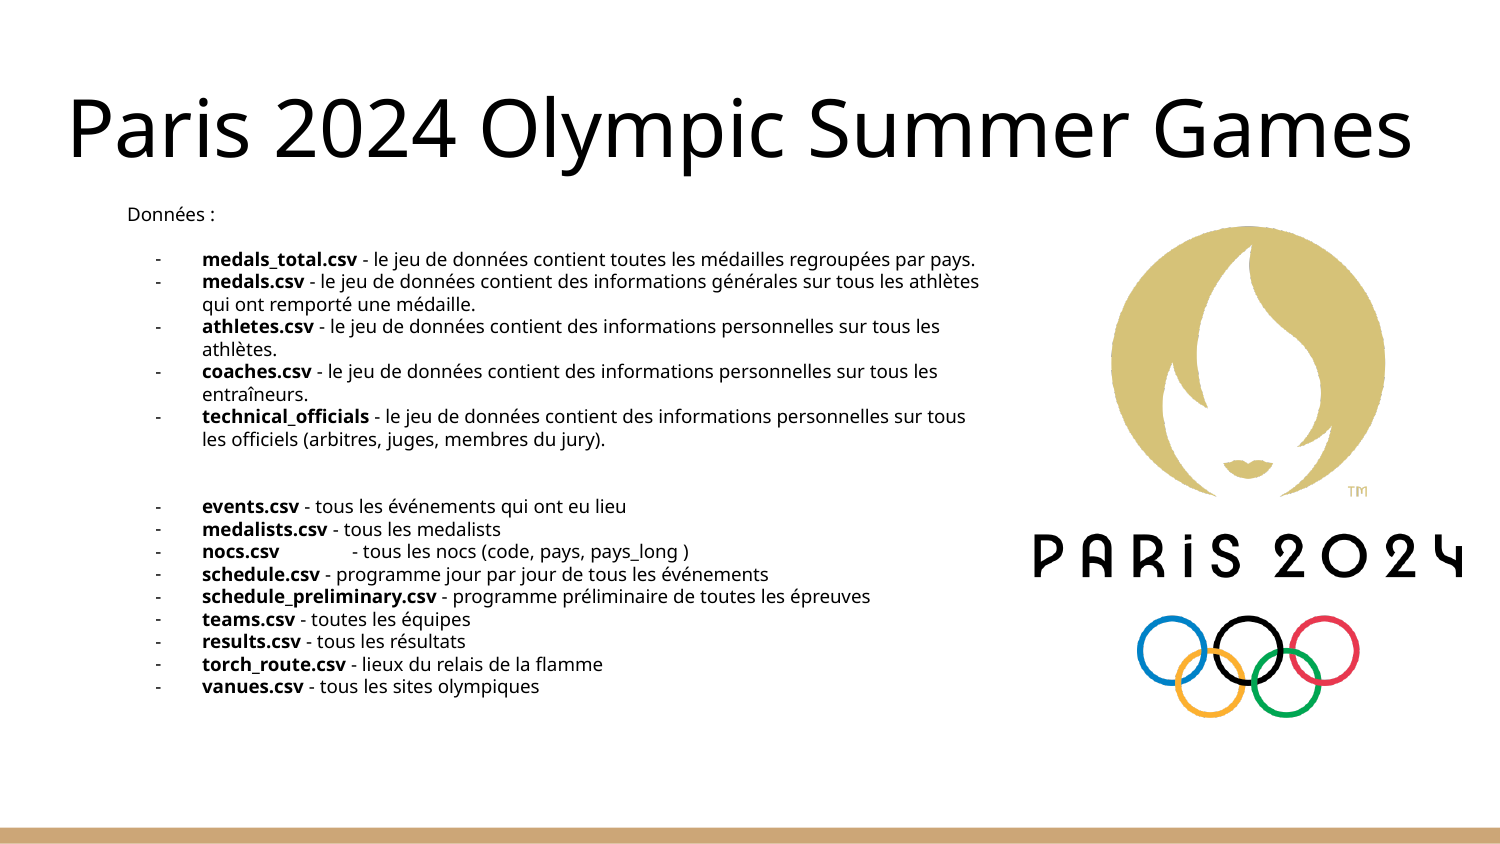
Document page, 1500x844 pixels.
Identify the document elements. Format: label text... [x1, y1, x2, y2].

title Paris 2024 Olympic Summer Games [51, 51, 1449, 189]
text_box Données : medals_total.csv - le jeu de données contient toutes les médailles regroupées par pays. medals.csv - le jeu de données contient des informations générales sur tous les athlètes qui ont remporté une médaille. athletes.csv - le jeu de données contient des informations personnelles sur tous les athlètes. coaches.csv - le jeu de données contient des informations personnelles sur tous les entraîneurs. technical_officials - le jeu de données contient des informations personnelles sur tous les officiels (arbitres, juges, membres du jury). events.csv - tous les événements qui ont eu lieu medalists.csv - tous les medalists nocs.csv - tous les nocs (code, pays, pays_long ) schedule.csv - programme jour par jour de tous les événements schedule_preliminary.csv - programme préliminaire de toutes les épreuves teams.csv - toutes les équipes results.csv - tous les résultats torch_route.csv - lieux du relais de la flamme vanues.csv - tous les sites olympiques [112, 187, 997, 809]
picture [1021, 213, 1475, 732]
